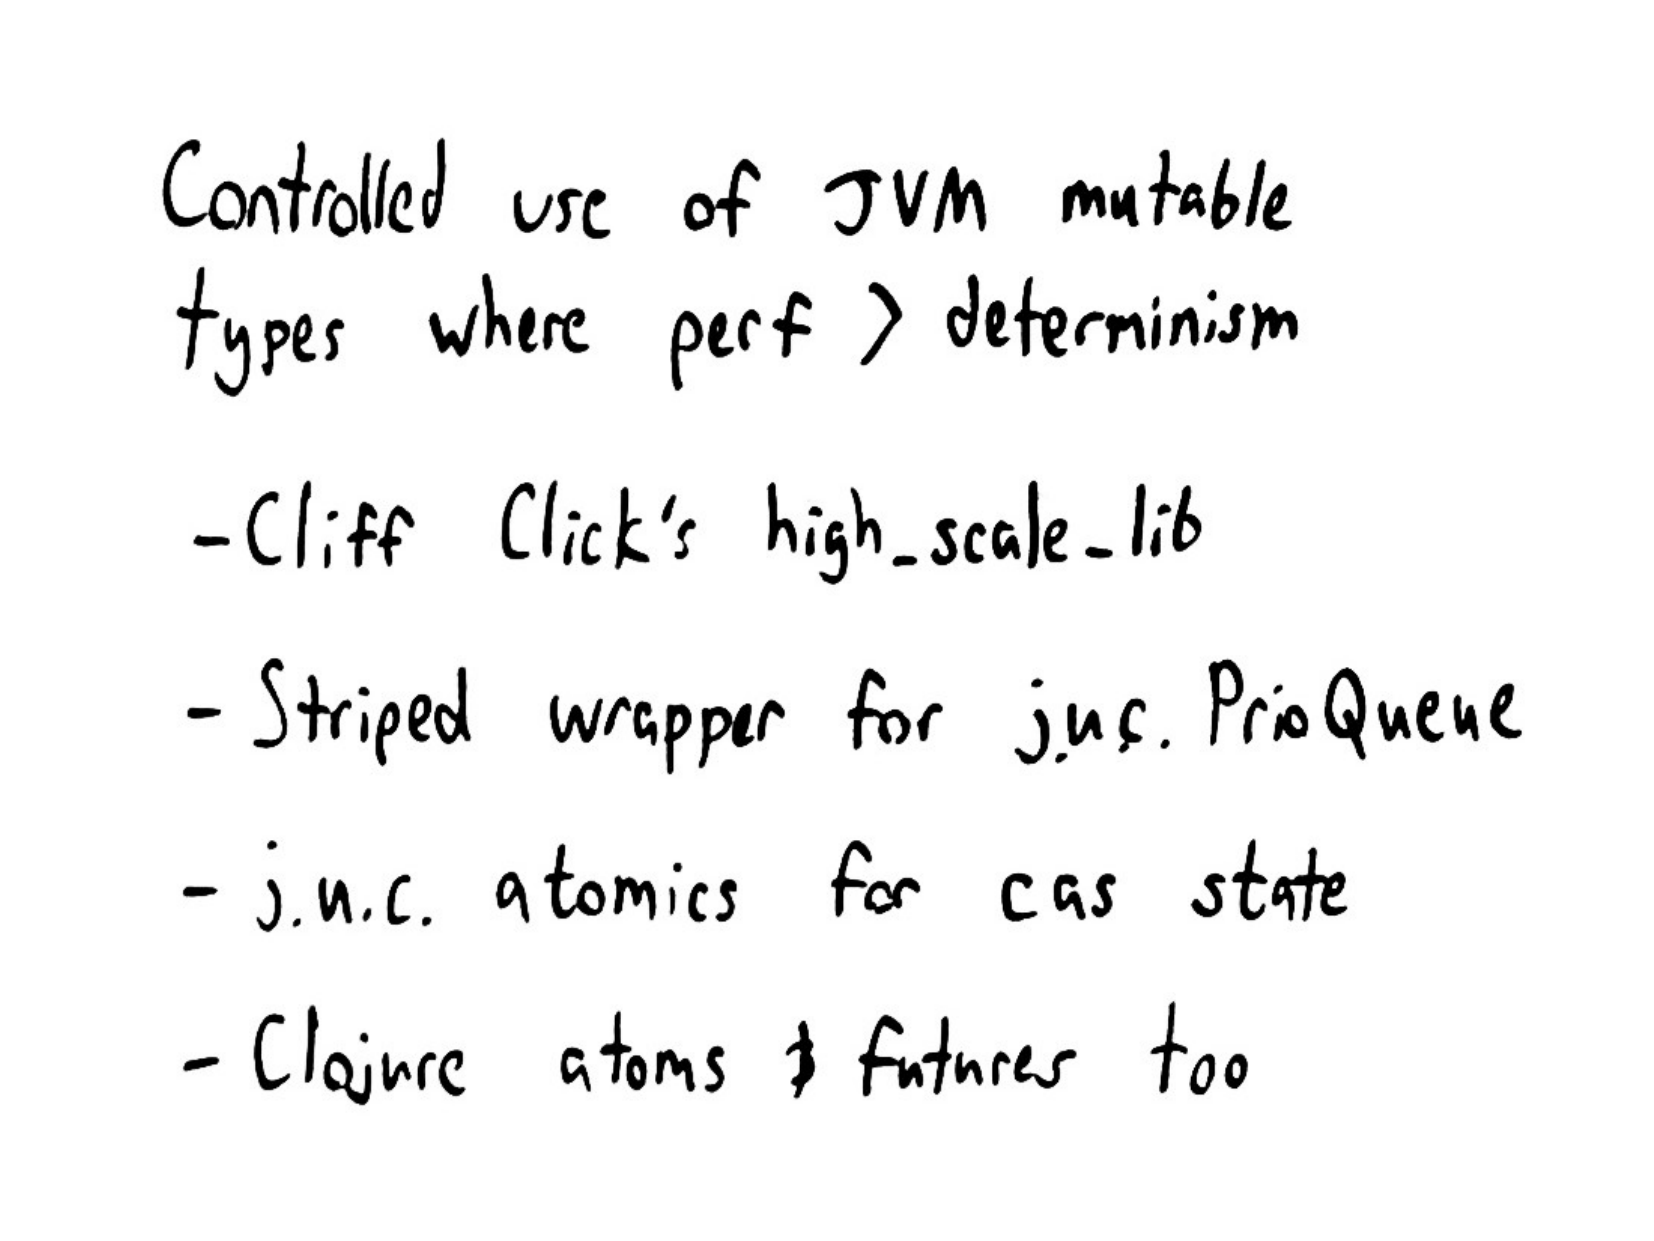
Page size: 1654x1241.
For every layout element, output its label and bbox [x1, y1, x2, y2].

picture [45, 66, 1570, 1171]
